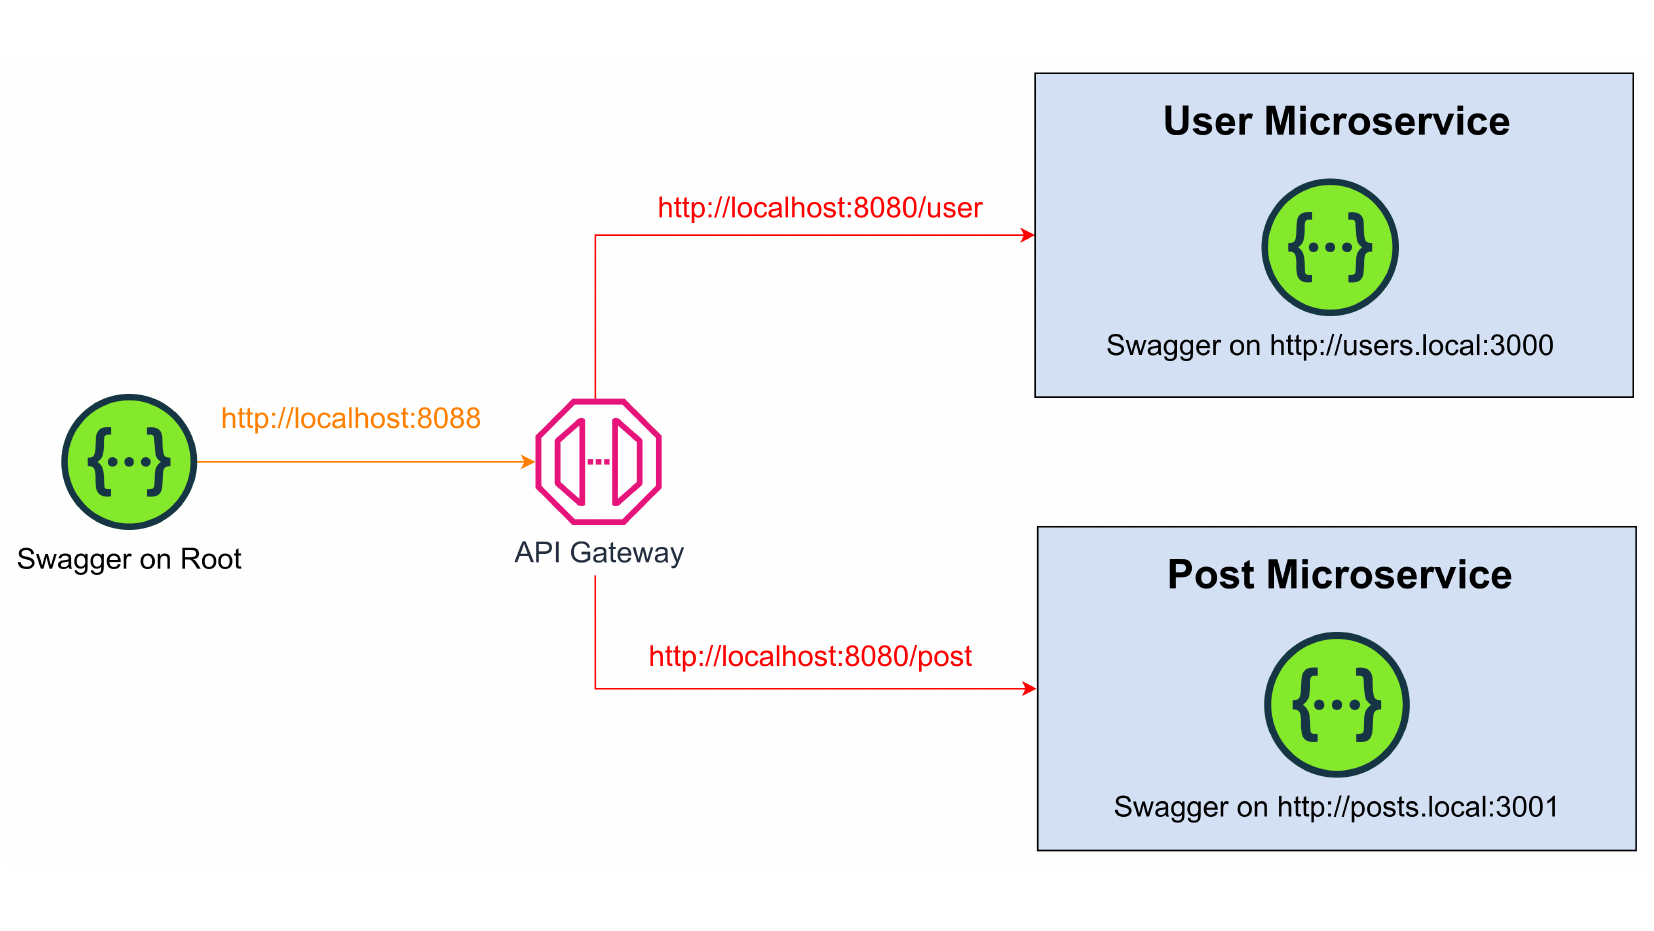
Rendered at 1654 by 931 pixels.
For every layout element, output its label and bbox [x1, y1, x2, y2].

picture [1, 56, 1654, 869]
